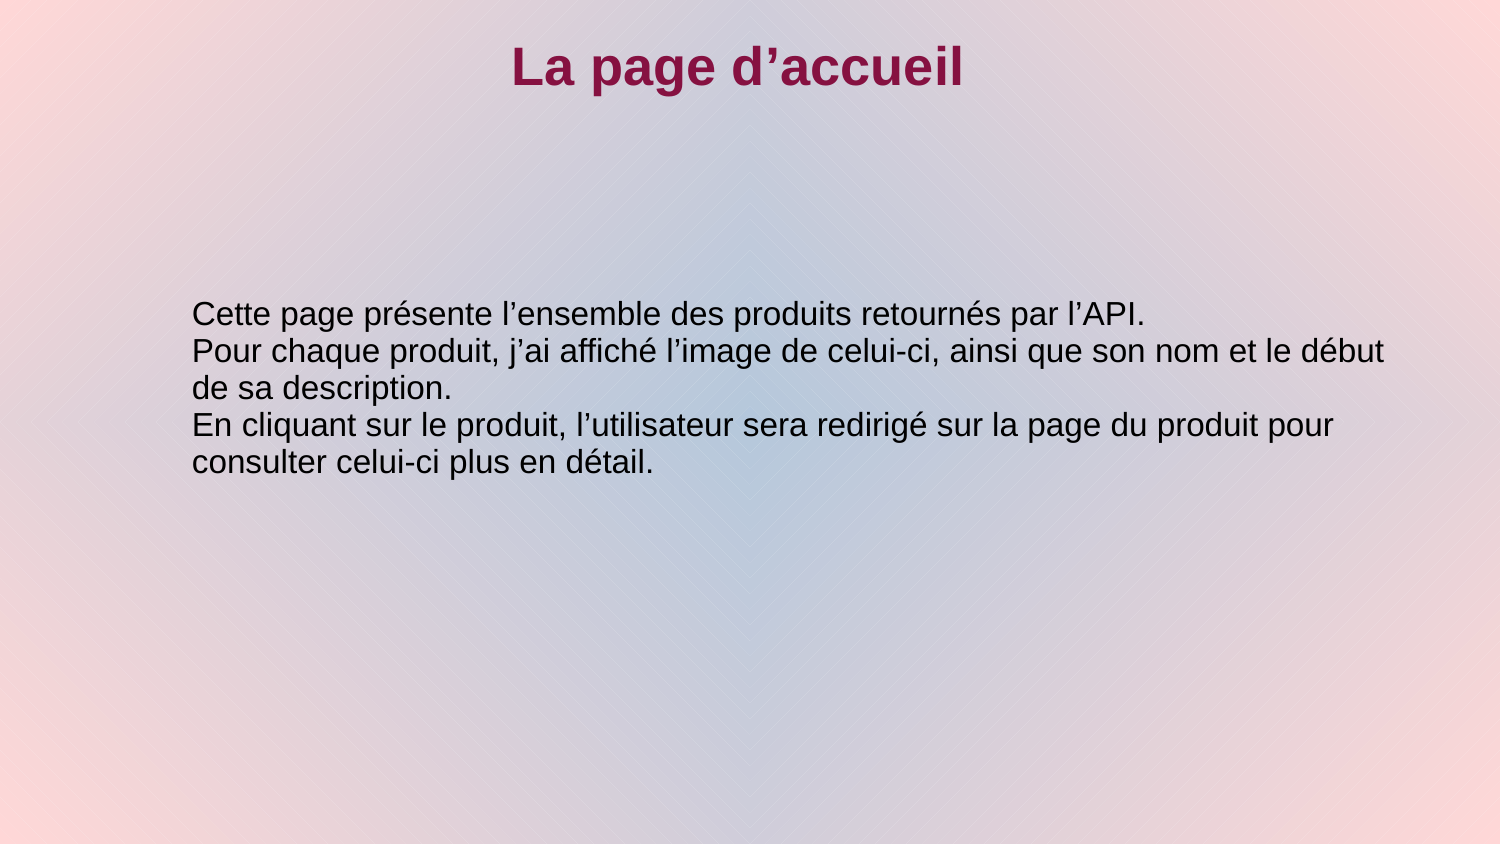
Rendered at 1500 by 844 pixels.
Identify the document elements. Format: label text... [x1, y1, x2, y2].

text_box La page d’accueil [295, 29, 1182, 105]
text_box Cette page présente l’ensemble des produits retournés par l’API. Pour chaque produit, j’ai affiché l’image de celui-ci, ainsi que son nom et le début de sa description. En cliquant sur le produit, l’utilisateur sera redirigé sur la page du produit pour consulter celui-ci plus en détail. [177, 251, 1447, 563]
